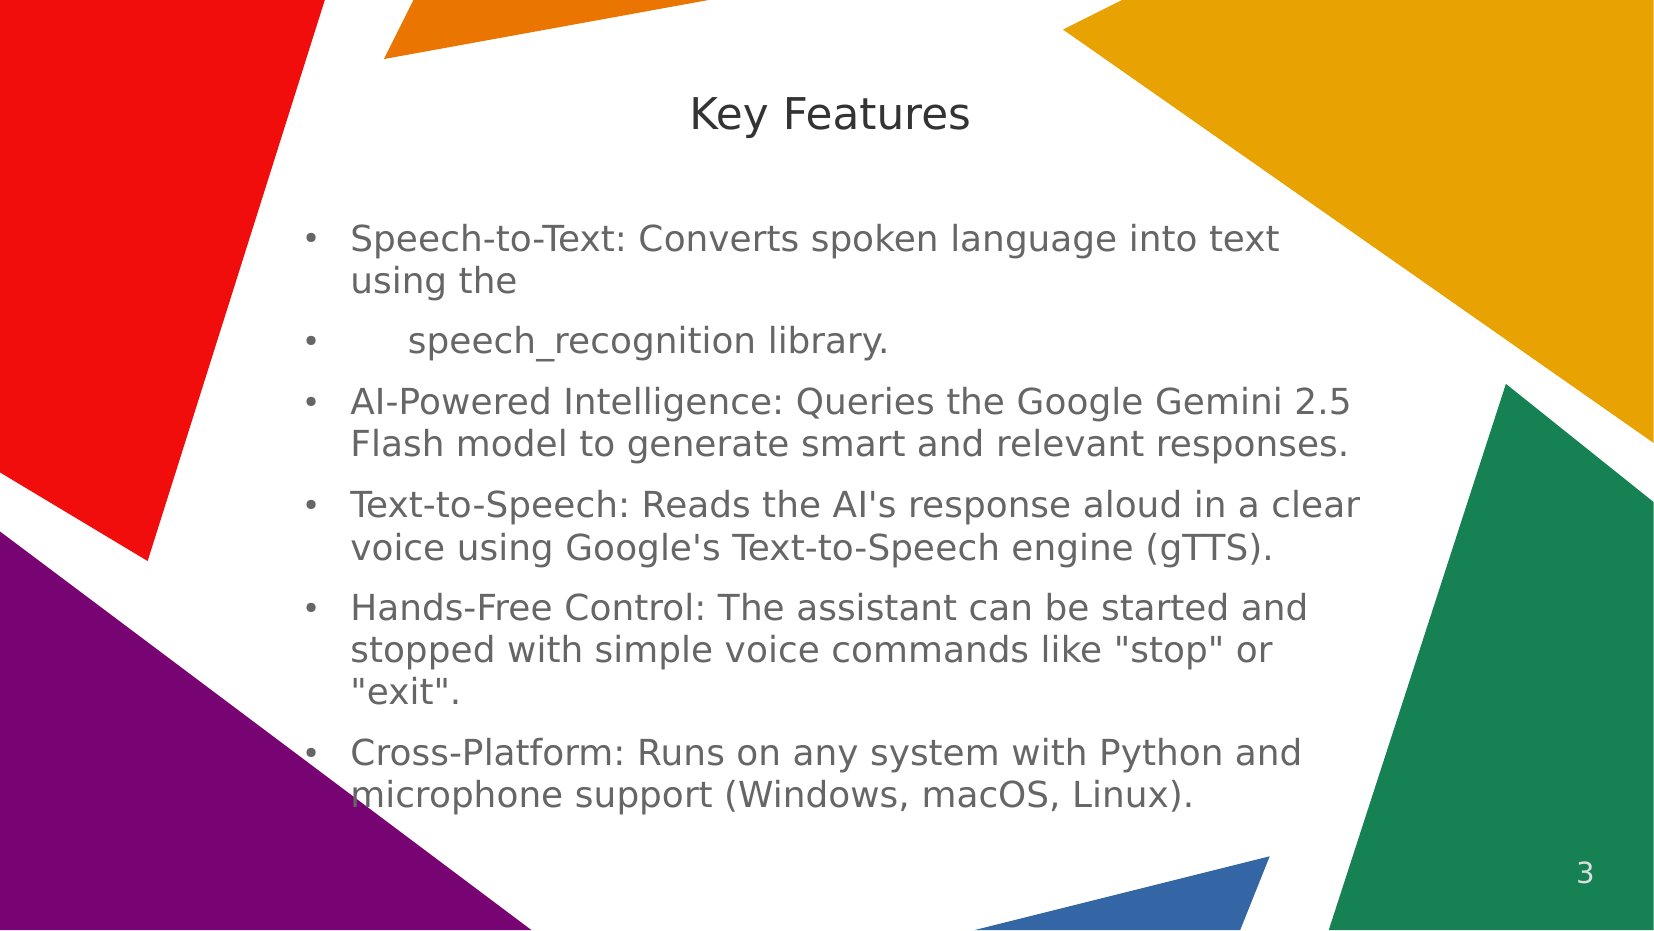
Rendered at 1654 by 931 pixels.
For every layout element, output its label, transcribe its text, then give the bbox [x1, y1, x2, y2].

list Speech-to-Text: Converts spoken language into text using the speech_recognition library. AI-Powered Intelligence: Queries the Google Gemini 2.5 Flash model to generate smart and relevant responses. Text-to-Speech: Reads the AI's response aloud in a clear voice using Google's Text-to-Speech engine (gTTS). Hands-Free Control: The assistant can be started and stopped with simple voice commands like "stop" or "exit". Cross-Platform: Runs on any system with Python and microphone support (Windows, macOS, Linux). [289, 217, 1372, 817]
title Key Features [289, 37, 1372, 193]
